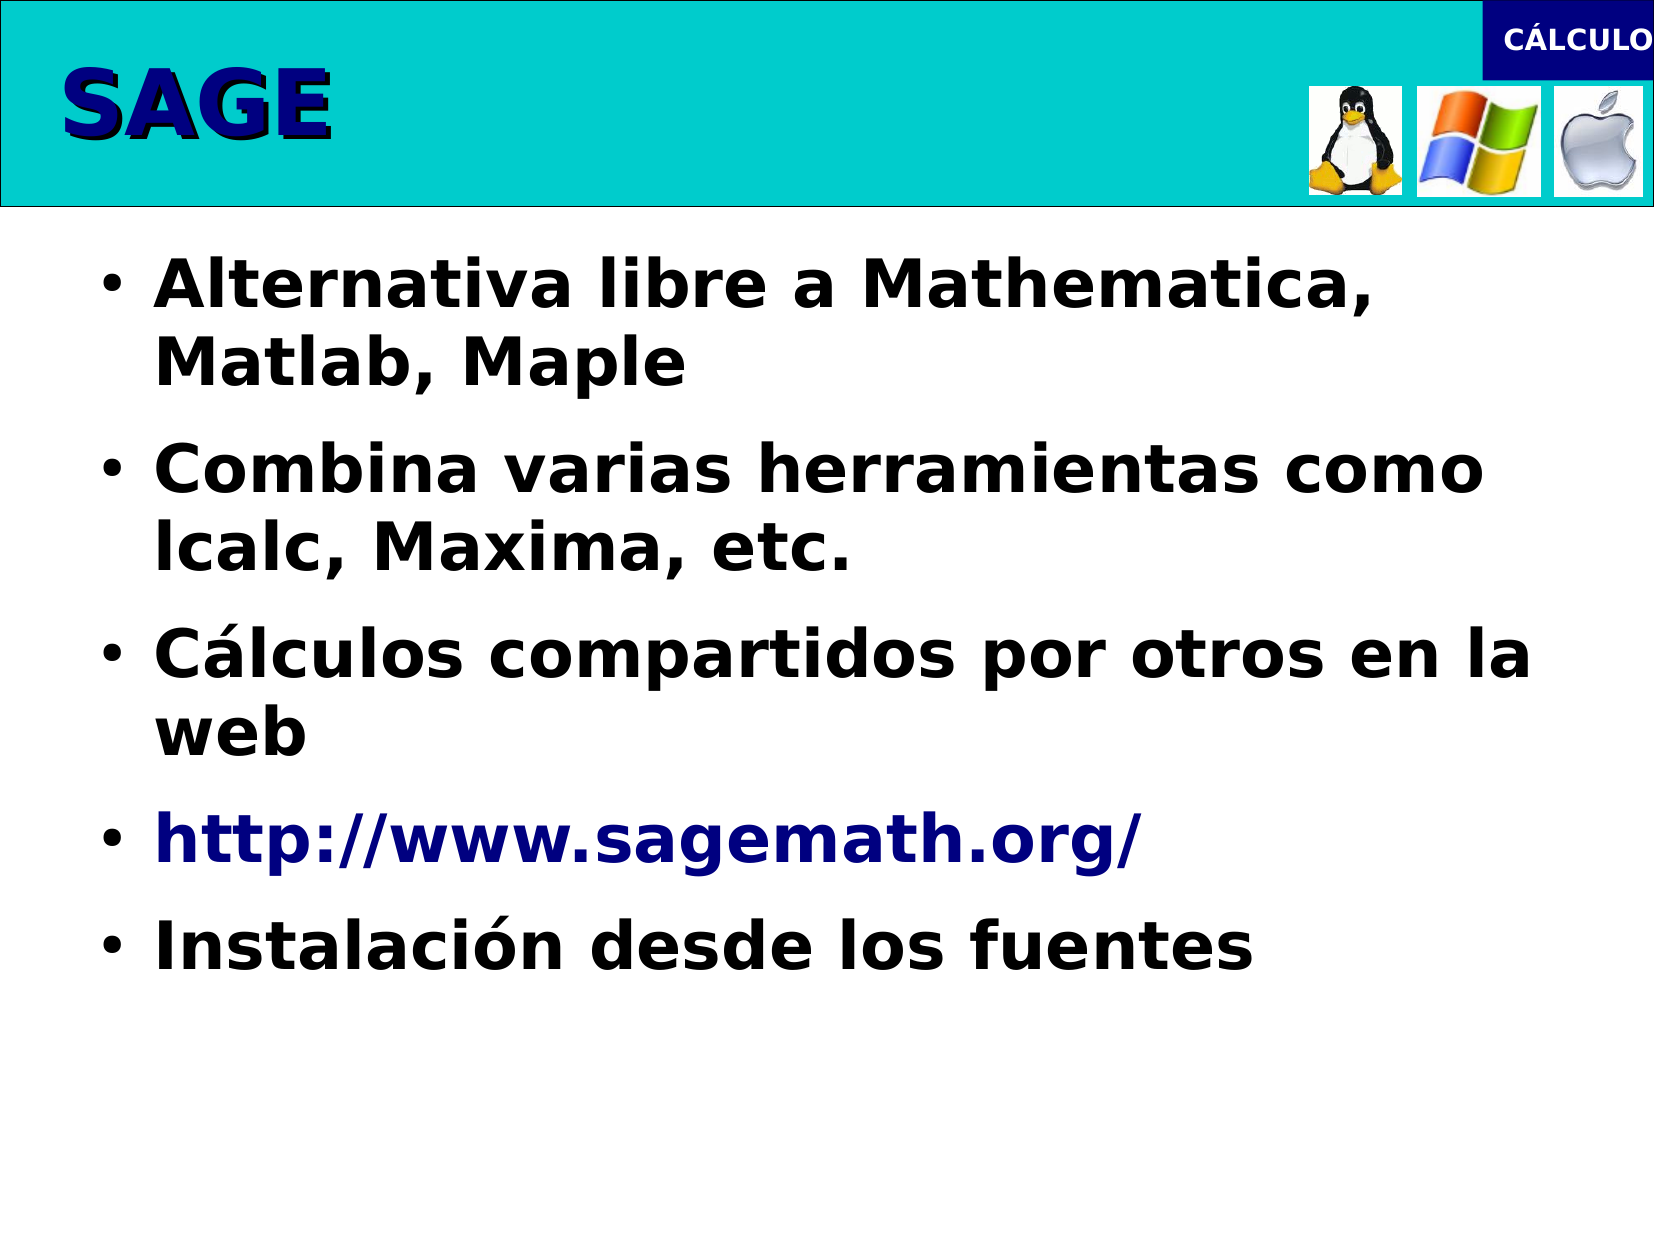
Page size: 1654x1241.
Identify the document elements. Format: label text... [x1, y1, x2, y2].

text_box CÁLCULO [1482, 0, 1654, 81]
picture [1417, 86, 1541, 197]
picture [1309, 86, 1402, 195]
picture [1554, 86, 1643, 197]
title SAGE [59, 22, 1654, 185]
list Alternativa libre a Mathematica, Matlab, Maple Combina varias herramientas como lcalc, Maxima, etc. Cálculos compartidos por otros en la web http://www.sagemath.org/ Instalación desde los fuentes [82, 245, 1571, 1094]
